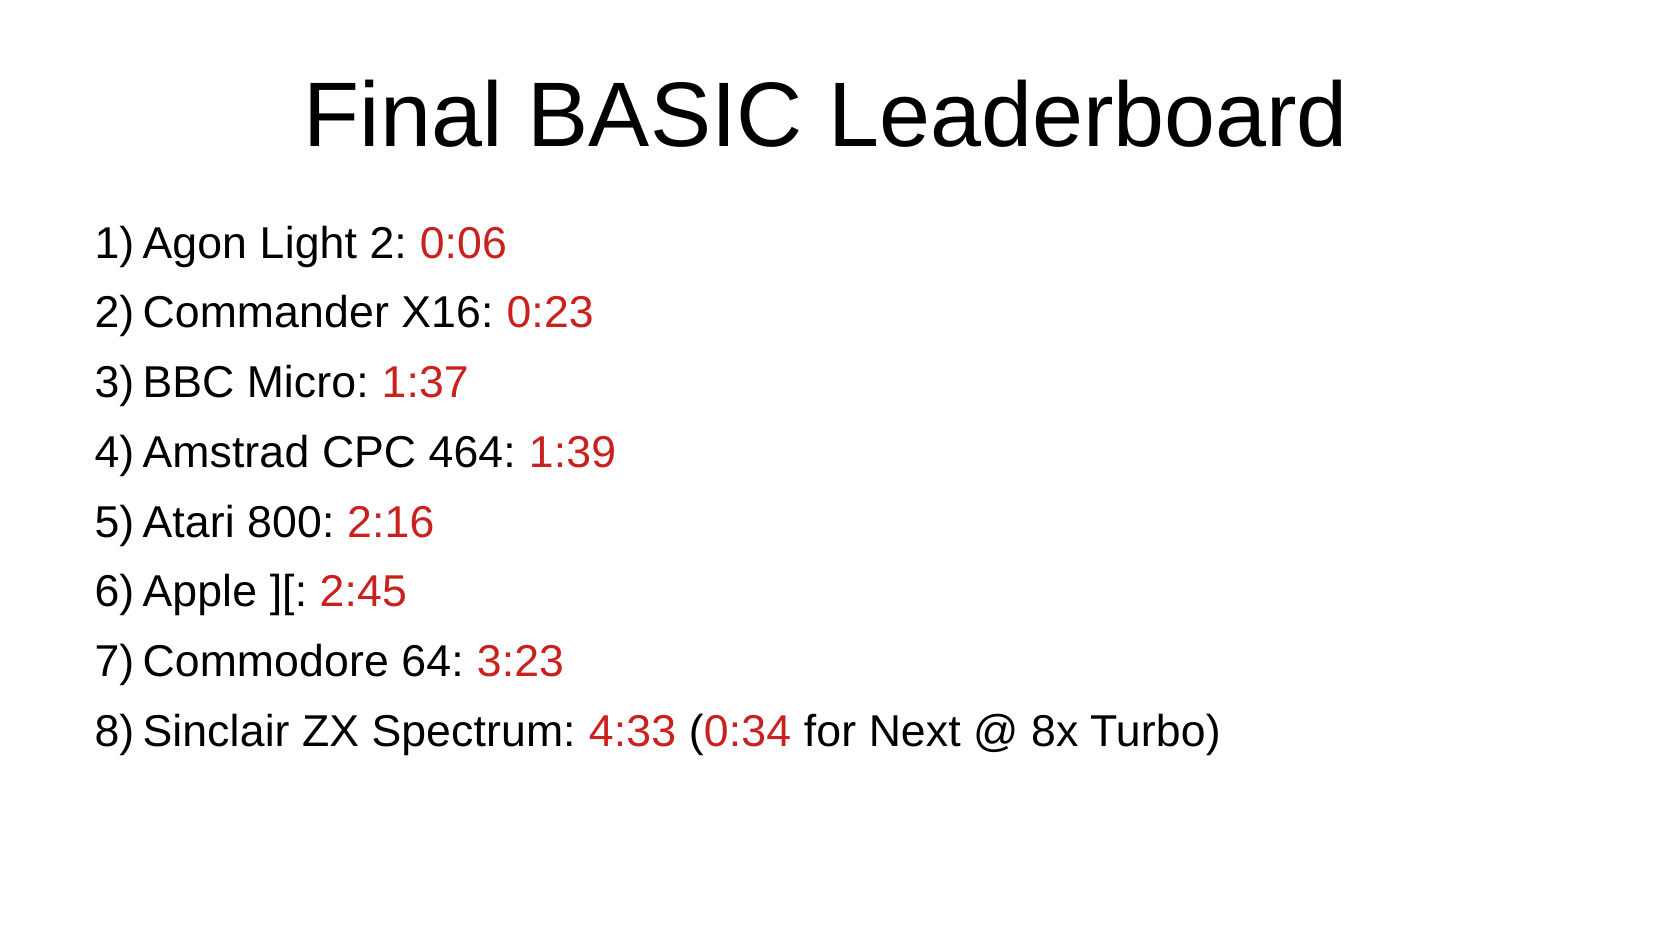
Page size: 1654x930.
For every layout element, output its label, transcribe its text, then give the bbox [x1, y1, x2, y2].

title Final BASIC Leaderboard [82, 37, 1571, 193]
list Agon Light 2: 0:06 Commander X16: 0:23 BBC Micro: 1:37 Amstrad CPC 464: 1:39 Atari 800: 2:16 Apple ][: 2:45 Commodore 64: 3:23 Sinclair ZX Spectrum: 4:33 (0:34 for Next @ 8x Turbo) [82, 217, 1571, 757]
